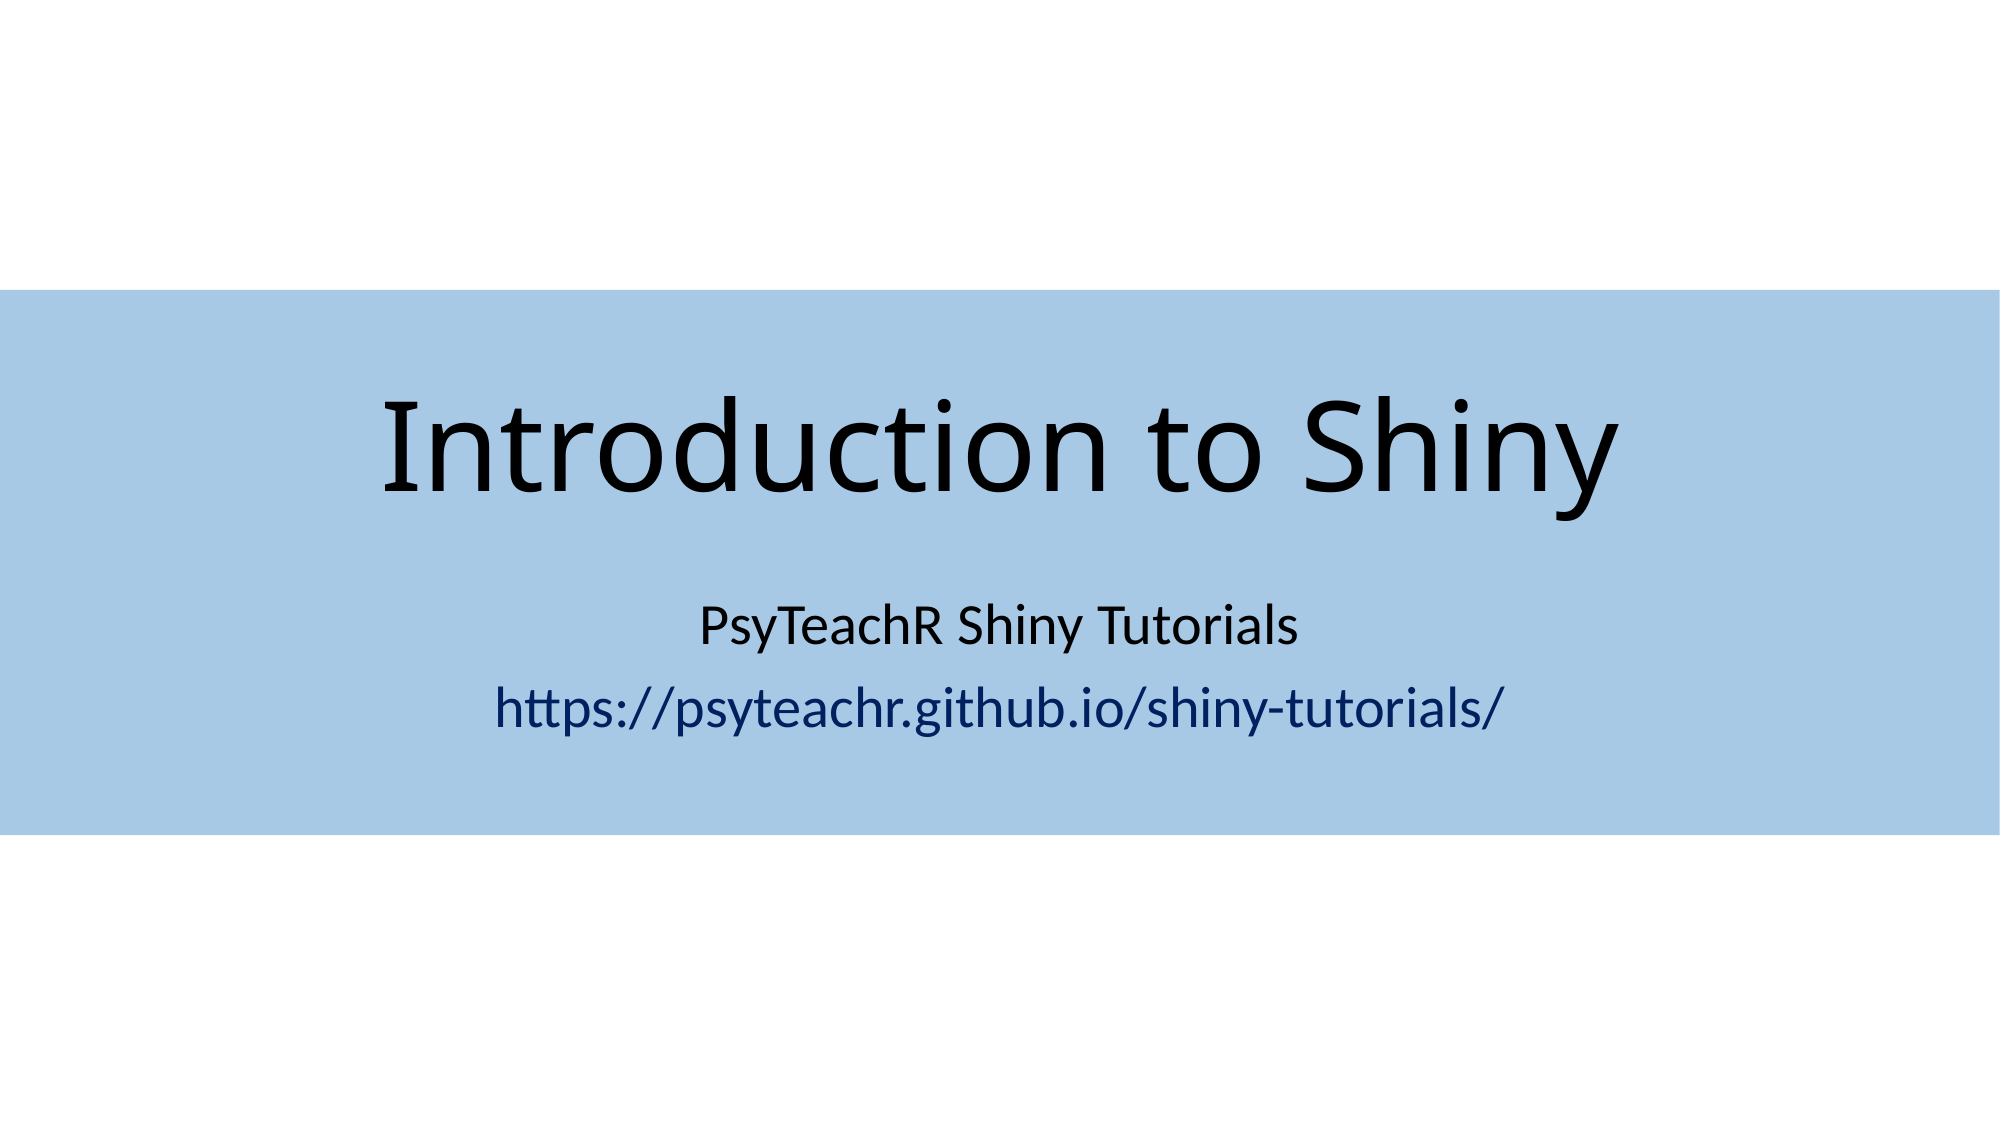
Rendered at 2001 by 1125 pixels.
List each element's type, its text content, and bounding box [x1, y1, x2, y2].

title Introduction to Shiny [249, 134, 1750, 527]
subtitle PsyTeachR Shiny Tutorials https://psyteachr.github.io/shiny-tutorials/ [249, 586, 1750, 859]
text_box [0, 290, 2000, 835]
